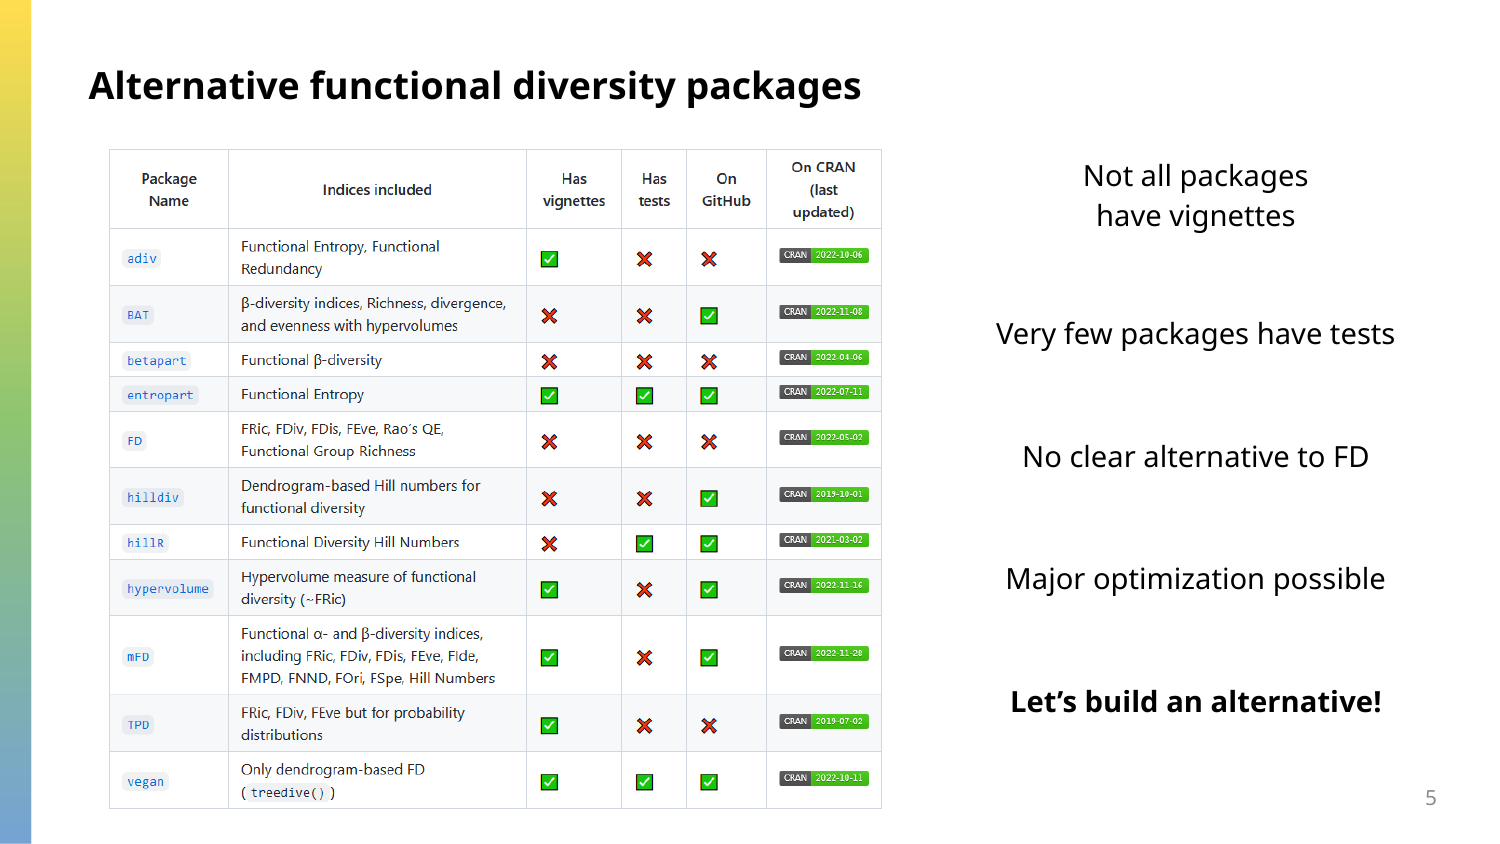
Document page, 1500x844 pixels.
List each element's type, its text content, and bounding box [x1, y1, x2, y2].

list Alternative functional diversity packages [88, 61, 1442, 157]
picture [0, 0, 1500, 844]
text_box No clear alternative to FD [956, 428, 1436, 480]
text_box Not all packages have vignettes [956, 147, 1436, 235]
text_box Major optimization possible [956, 550, 1436, 602]
text_box Very few packages have tests [956, 305, 1436, 357]
text_box Let’s build an alternative! [956, 673, 1436, 725]
